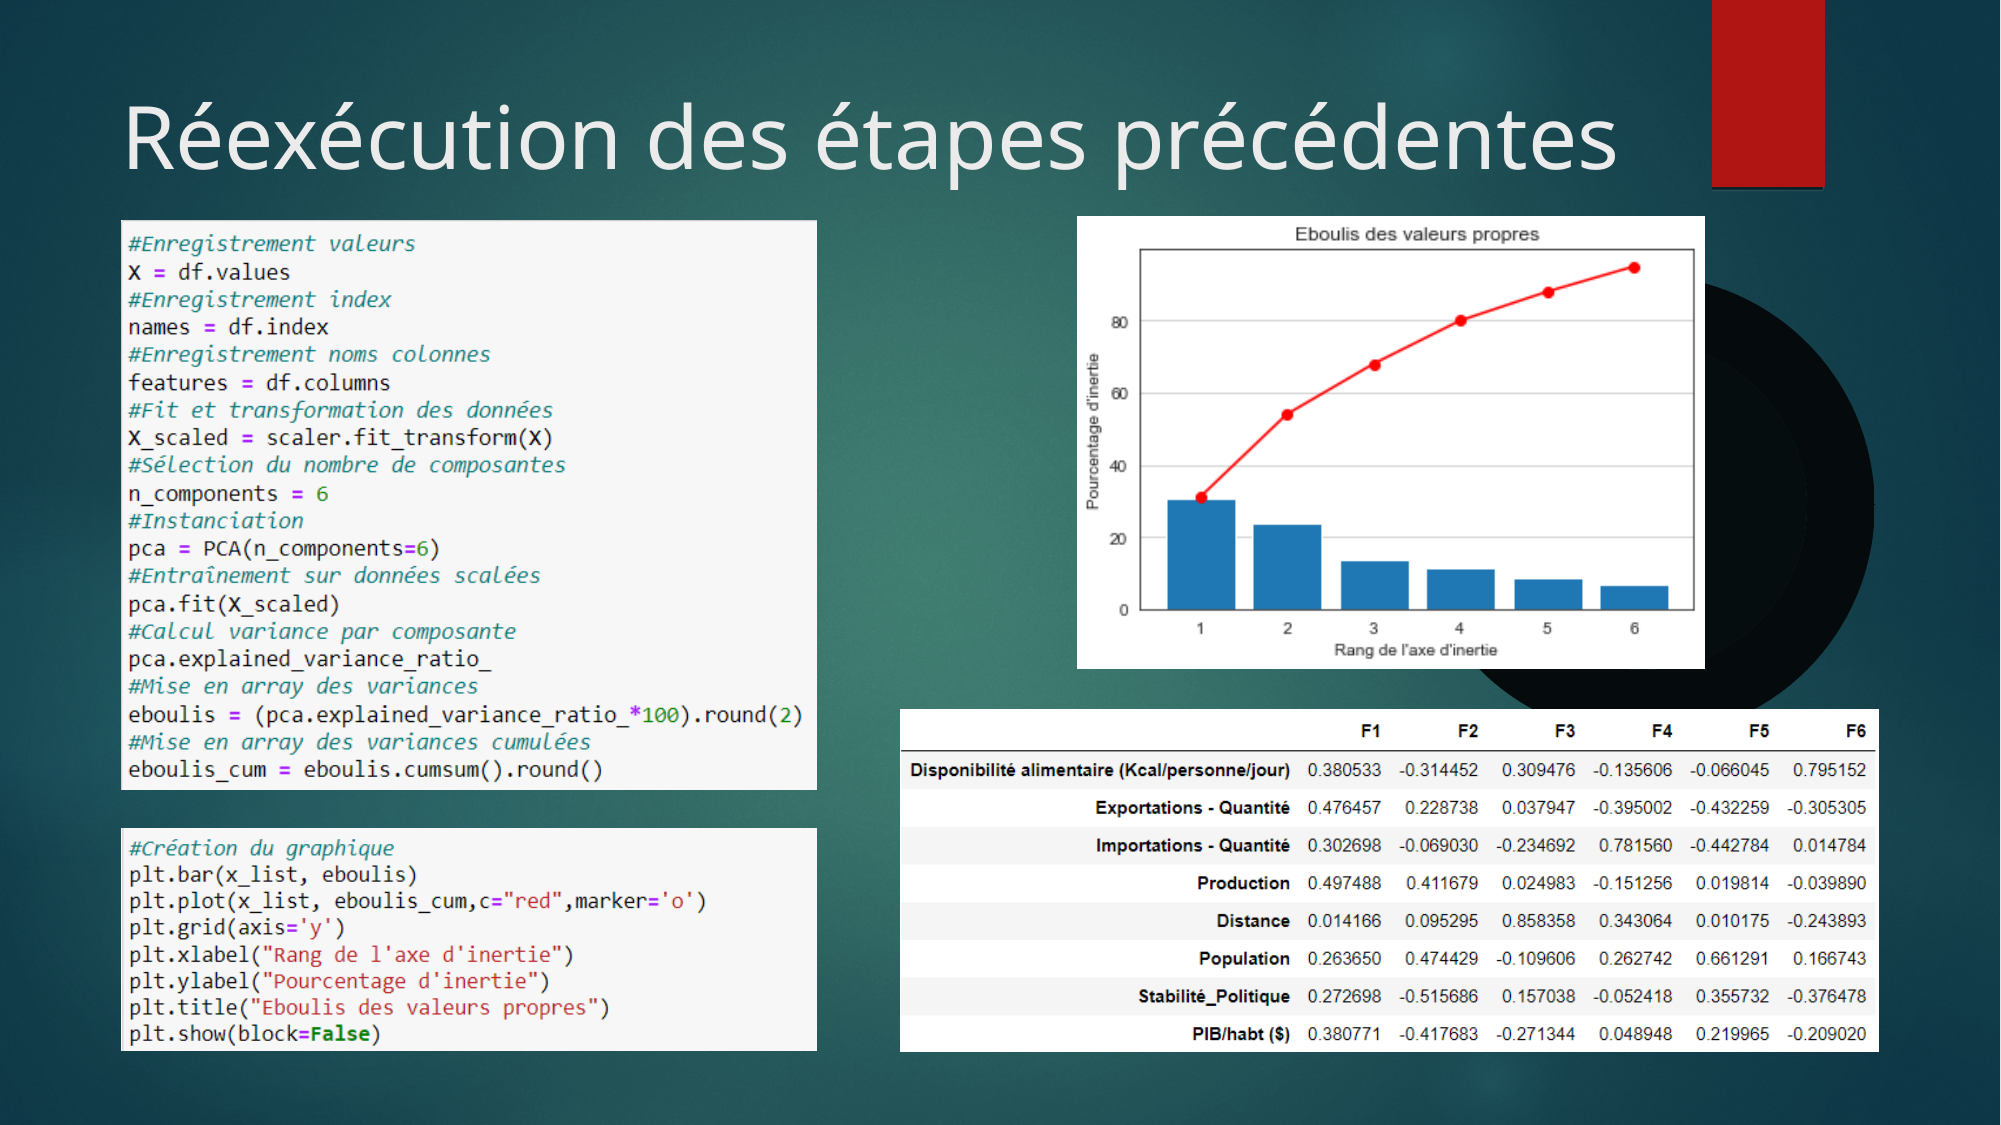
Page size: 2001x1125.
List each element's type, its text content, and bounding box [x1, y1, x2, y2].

picture [900, 709, 1879, 1052]
picture [121, 828, 817, 1051]
title Réexécution des étapes précédentes [106, 74, 1845, 305]
picture [121, 220, 817, 790]
picture [1077, 216, 1705, 669]
